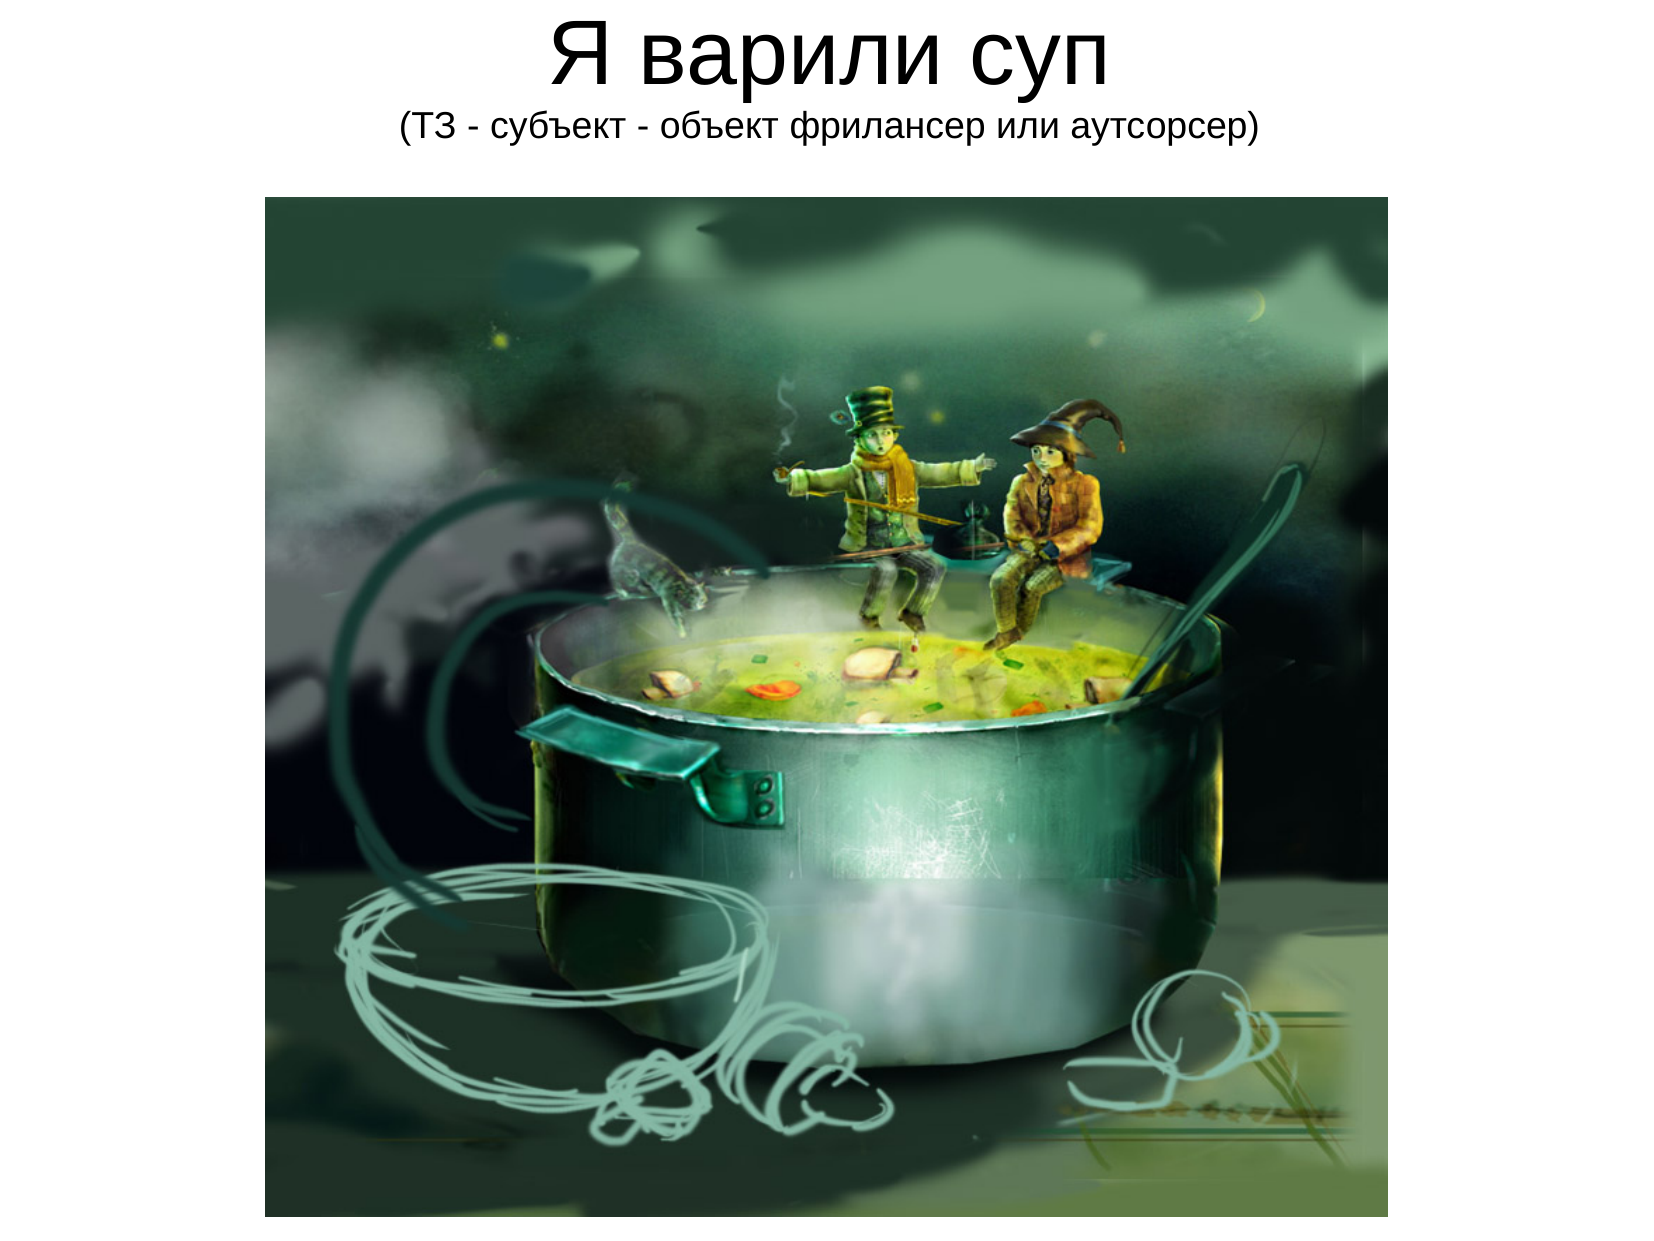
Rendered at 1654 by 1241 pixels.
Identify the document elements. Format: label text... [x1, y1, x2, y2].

picture [265, 197, 1388, 1217]
title Я варили суп (ТЗ - субъект - объект фрилансер или аутсорсер) [88, 0, 1571, 178]
